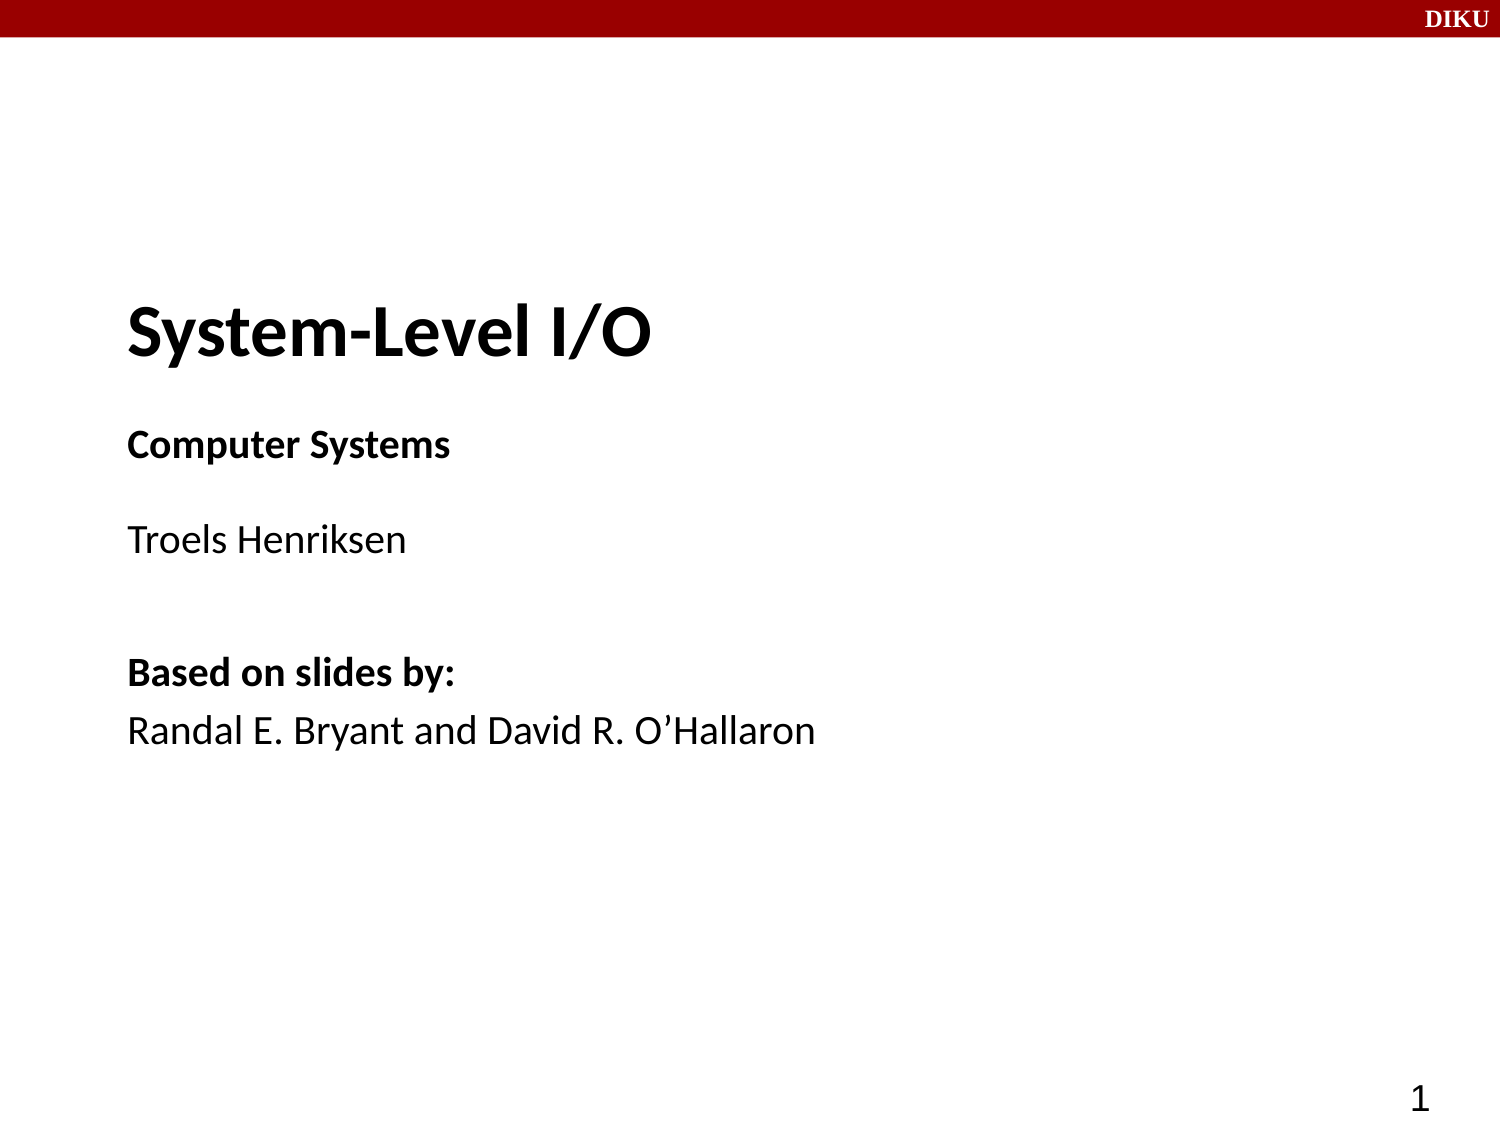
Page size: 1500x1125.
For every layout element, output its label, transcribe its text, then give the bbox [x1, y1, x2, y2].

text_box Based on slides by: Randal E. Bryant and David R. O’Hallaron [112, 637, 1373, 925]
text_box System-Level I/O Computer Systems Troels Henriksen [112, 280, 1388, 563]
